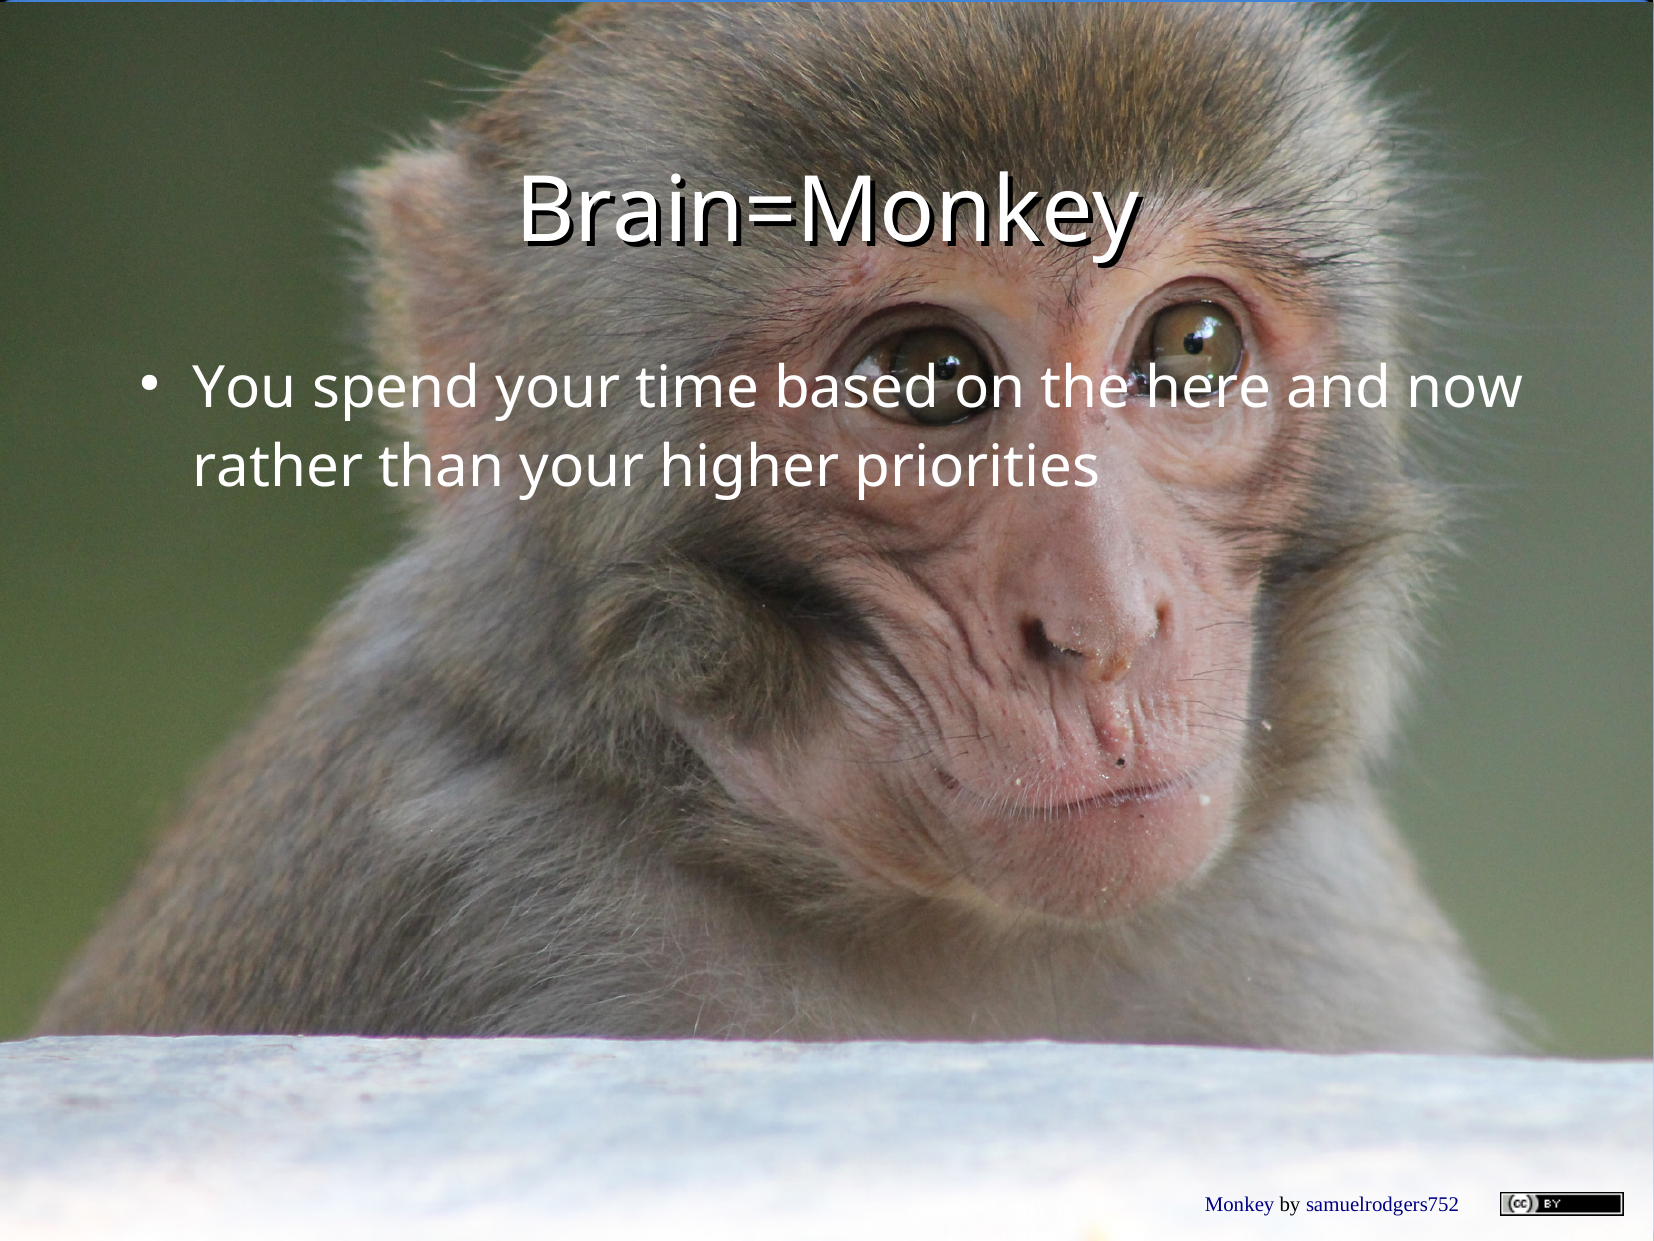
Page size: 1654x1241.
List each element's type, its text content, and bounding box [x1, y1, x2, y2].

text_box Monkey by samuelrodgers752 [1204, 1192, 1477, 1217]
list You spend your time based on the here and now rather than your higher priorities [121, 344, 1534, 1127]
title Brain=Monkey [121, 102, 1534, 310]
picture [0, 0, 1654, 1241]
